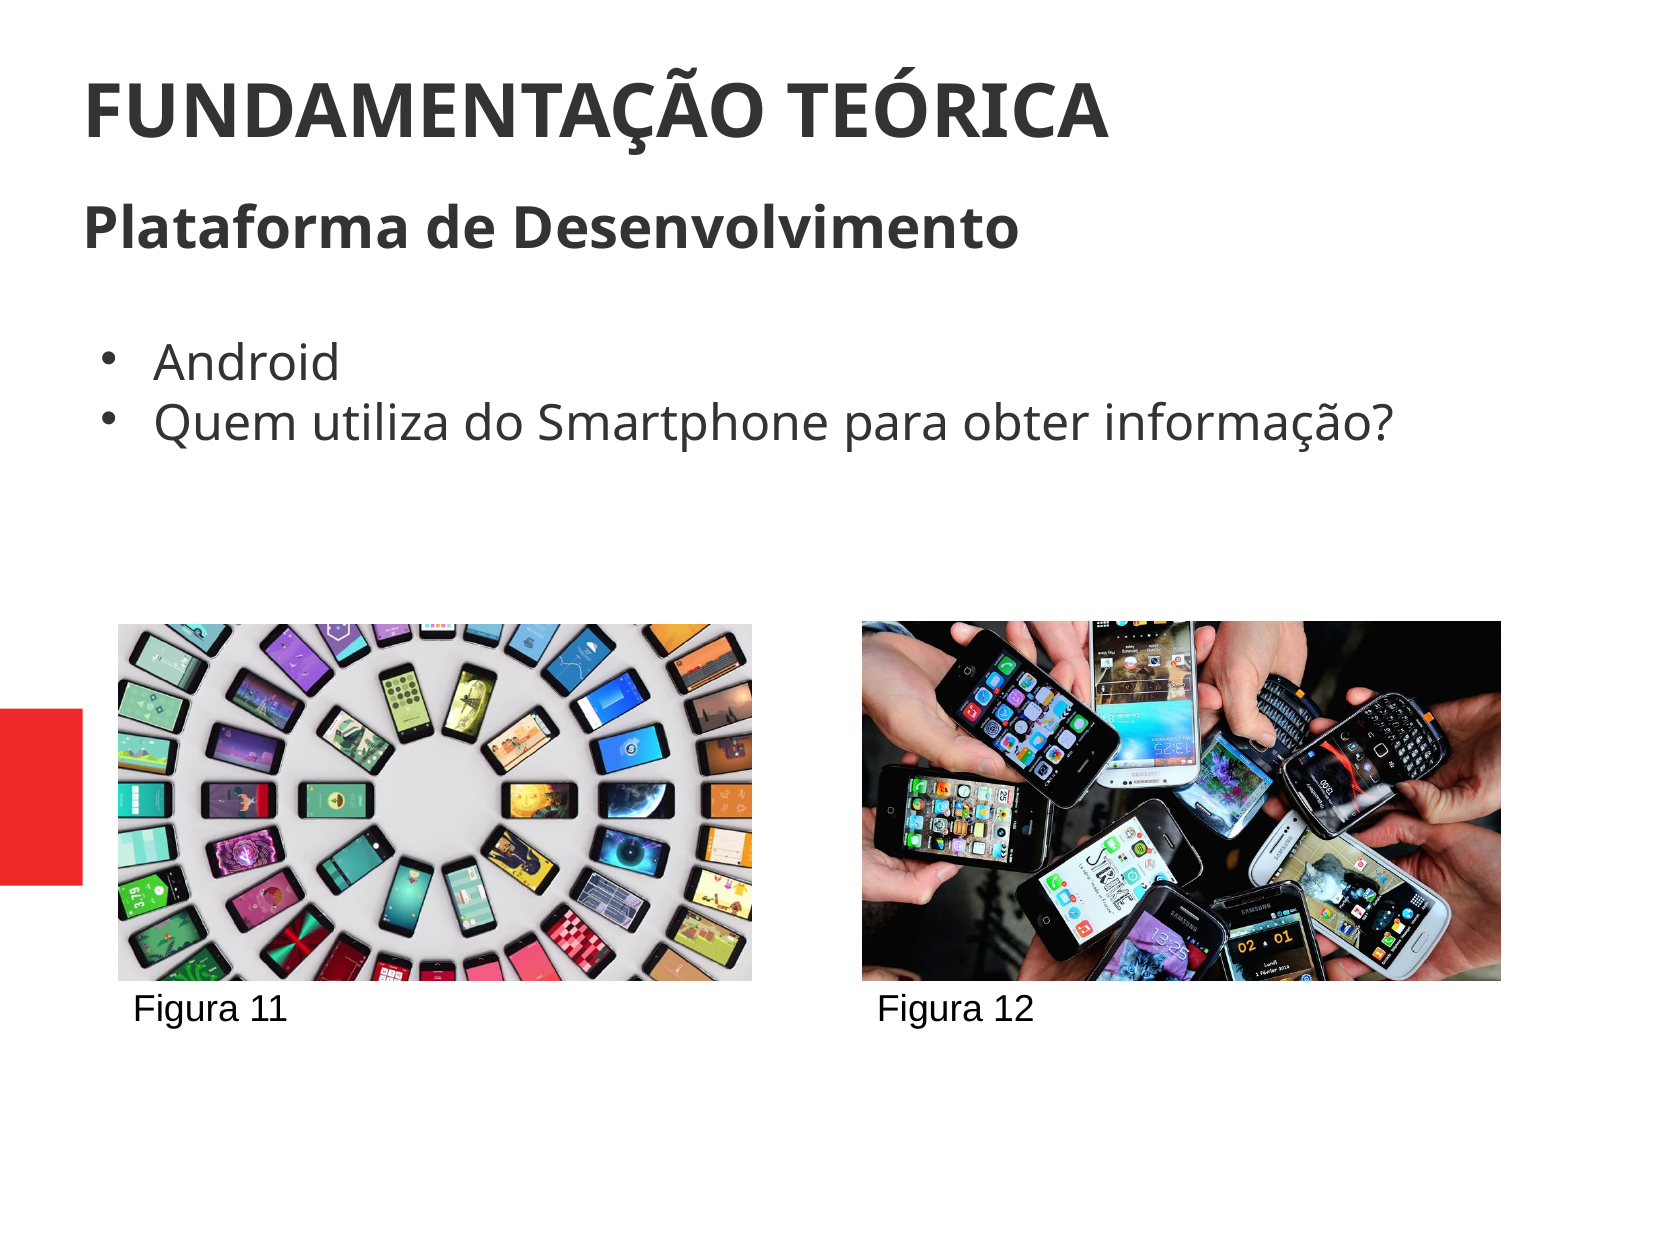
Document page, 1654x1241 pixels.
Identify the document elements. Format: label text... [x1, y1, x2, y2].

text_box Plataforma de Desenvolvimento [82, 167, 1571, 284]
picture [862, 621, 1501, 981]
text_box Figura 11 [118, 980, 378, 1080]
picture [118, 624, 752, 981]
text_box Figura 12 [862, 980, 1146, 1038]
text_box FUNDAMENTAÇÃO TEÓRICA [82, 49, 1571, 166]
text_box Android Quem utiliza do Smartphone para obter informação? [82, 330, 1571, 1010]
